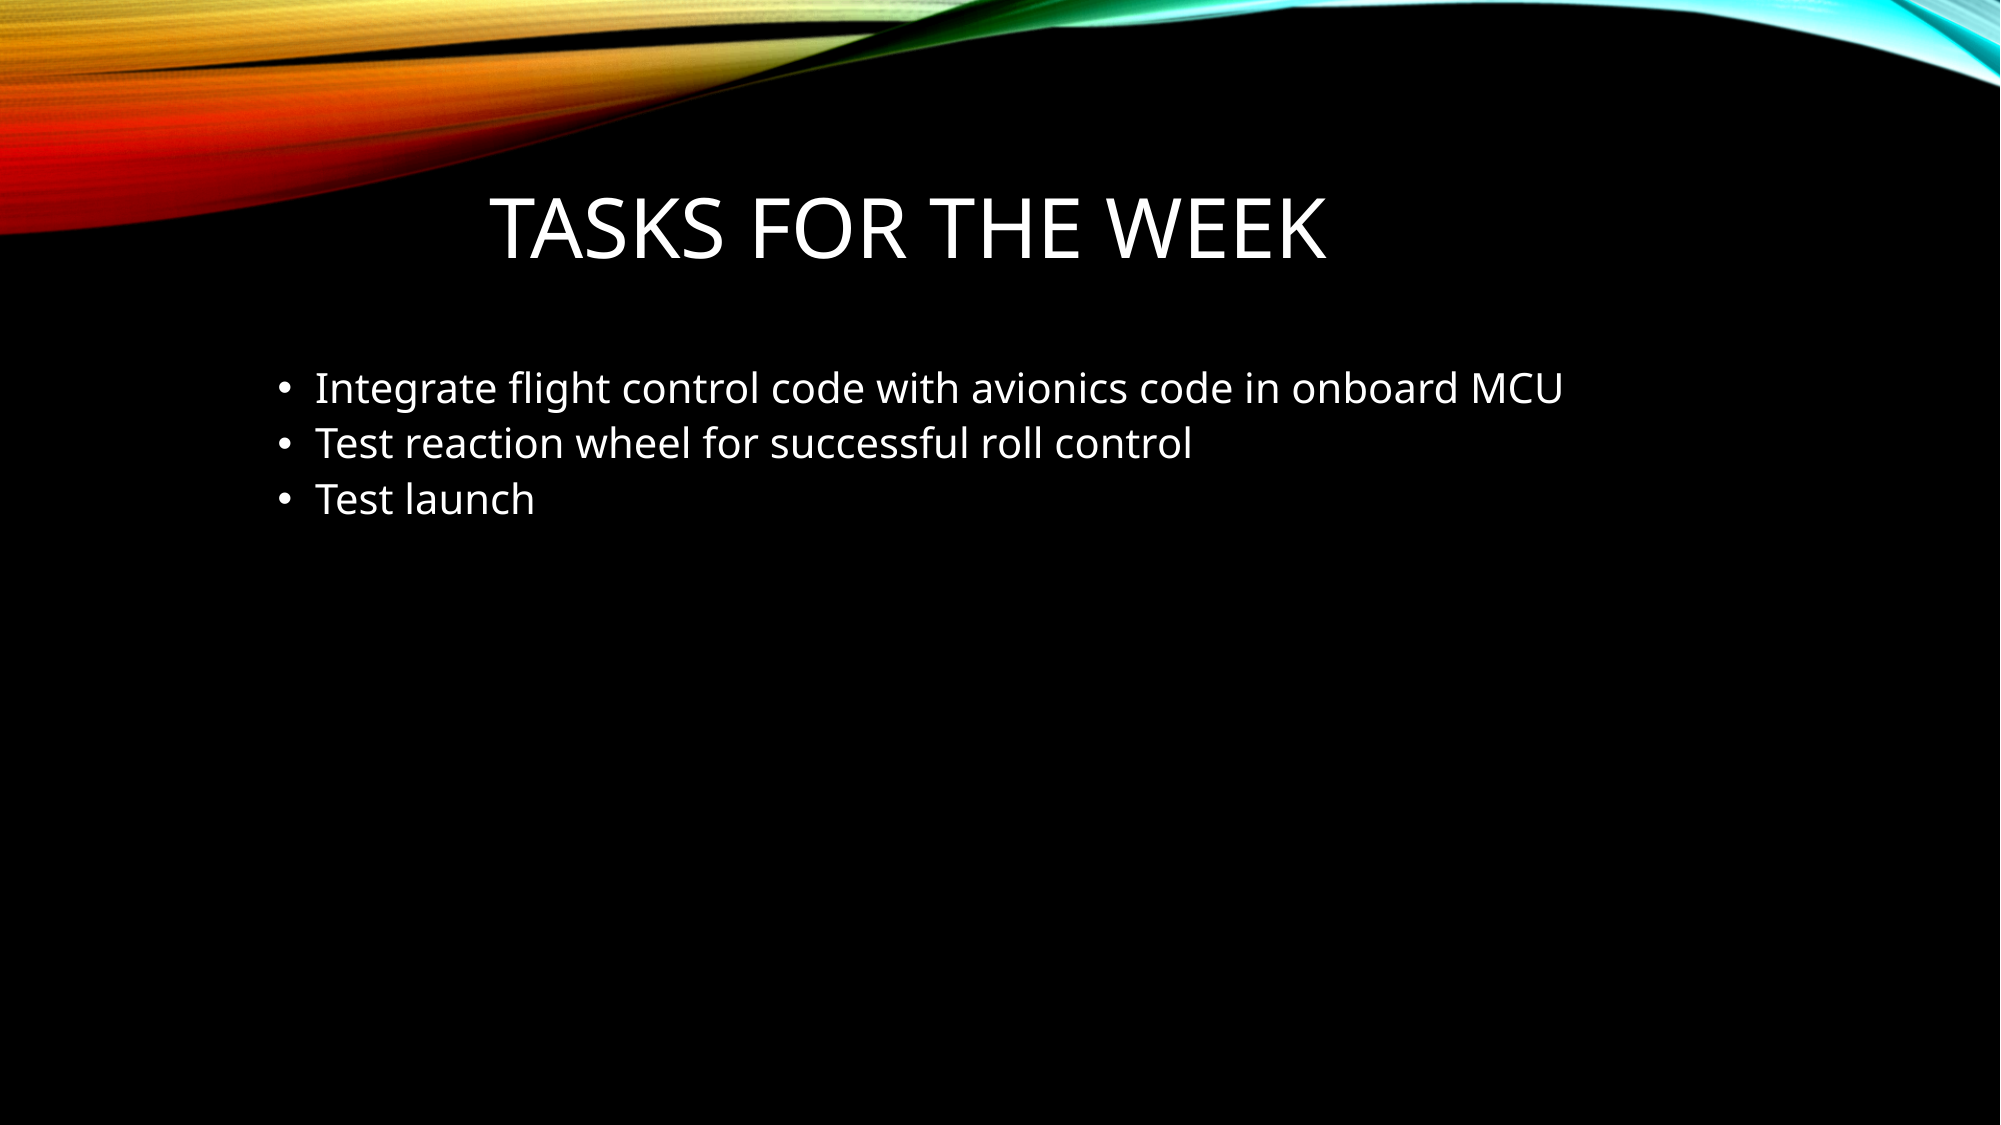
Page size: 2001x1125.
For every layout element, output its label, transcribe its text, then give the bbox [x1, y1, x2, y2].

title TASKS for the week [474, 125, 1888, 338]
list Integrate flight control code with avionics code in onboard MCU Test reaction wheel for successful roll control Test launch [112, 360, 1888, 1021]
